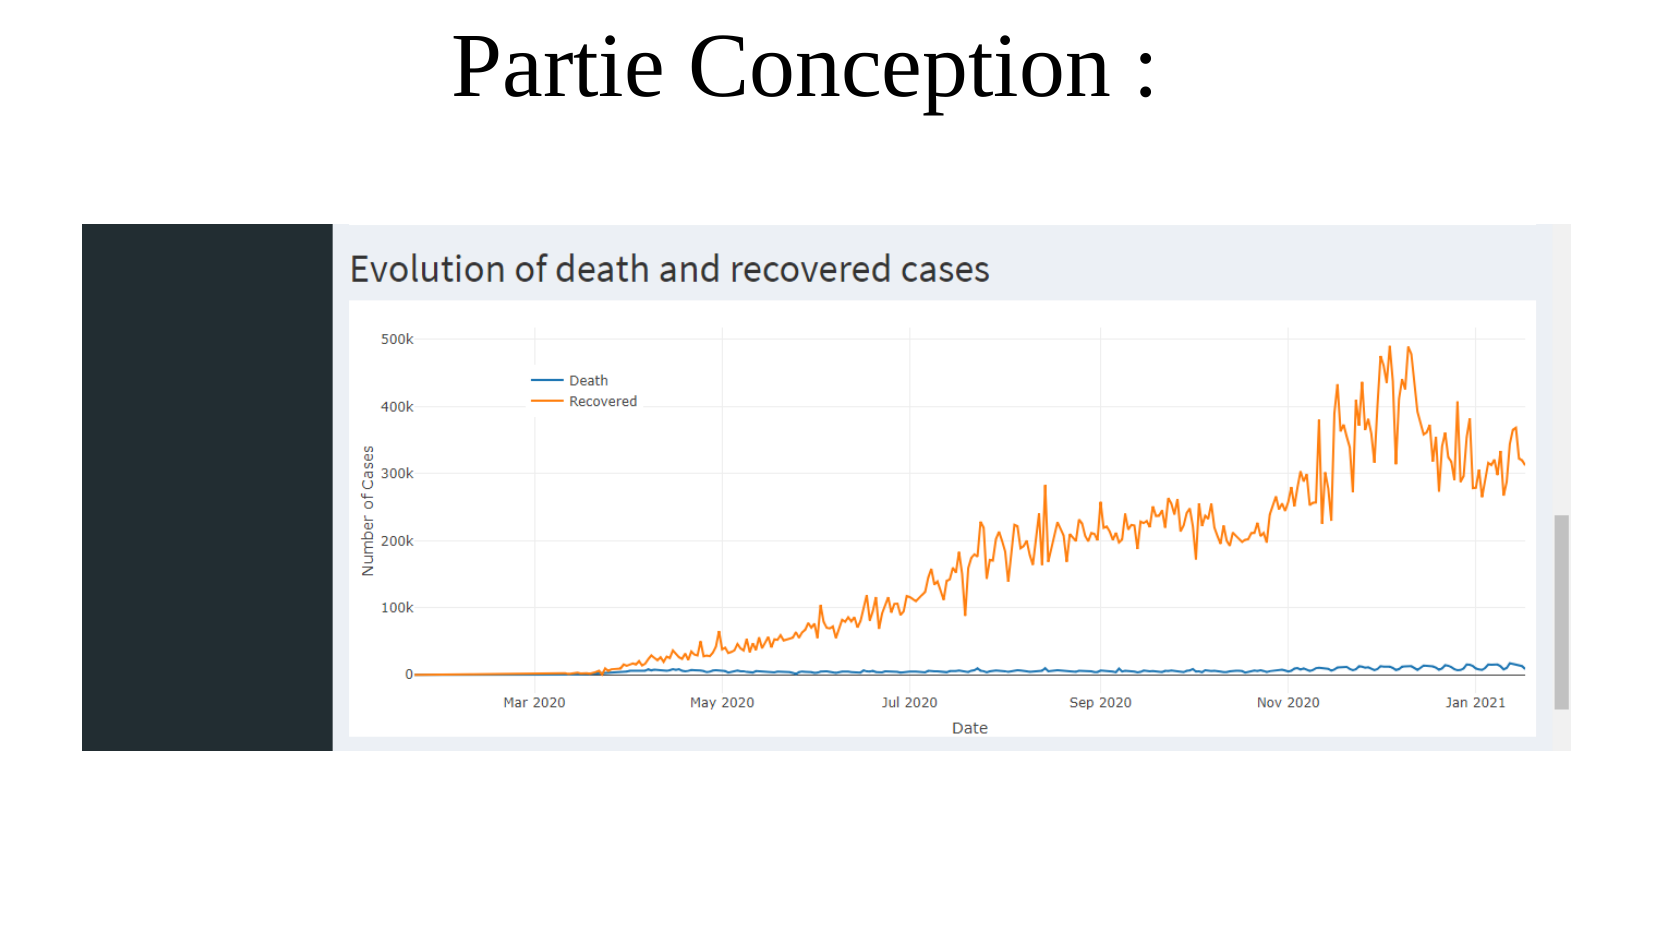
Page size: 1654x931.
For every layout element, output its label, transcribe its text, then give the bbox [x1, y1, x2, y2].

picture [82, 224, 1571, 751]
title Partie Conception : [23, 11, 1589, 119]
